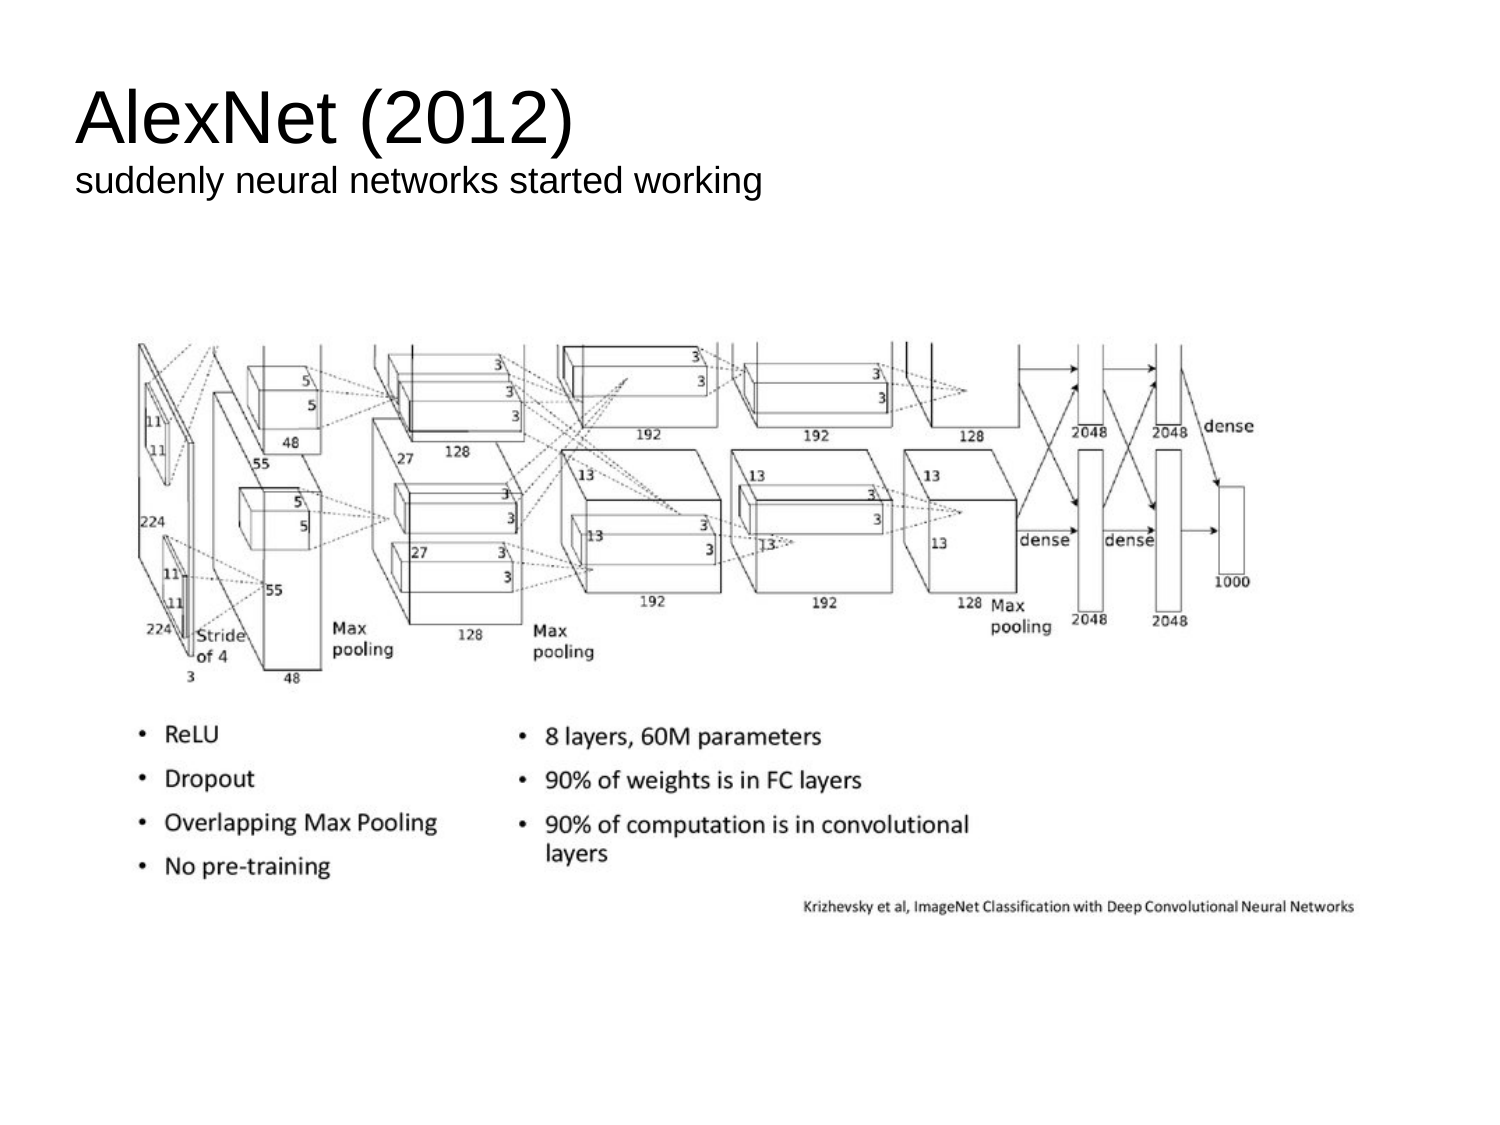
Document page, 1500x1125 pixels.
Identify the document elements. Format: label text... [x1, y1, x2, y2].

picture [31, 323, 1460, 935]
title AlexNet (2012) suddenly neural networks started working [75, 45, 1247, 233]
